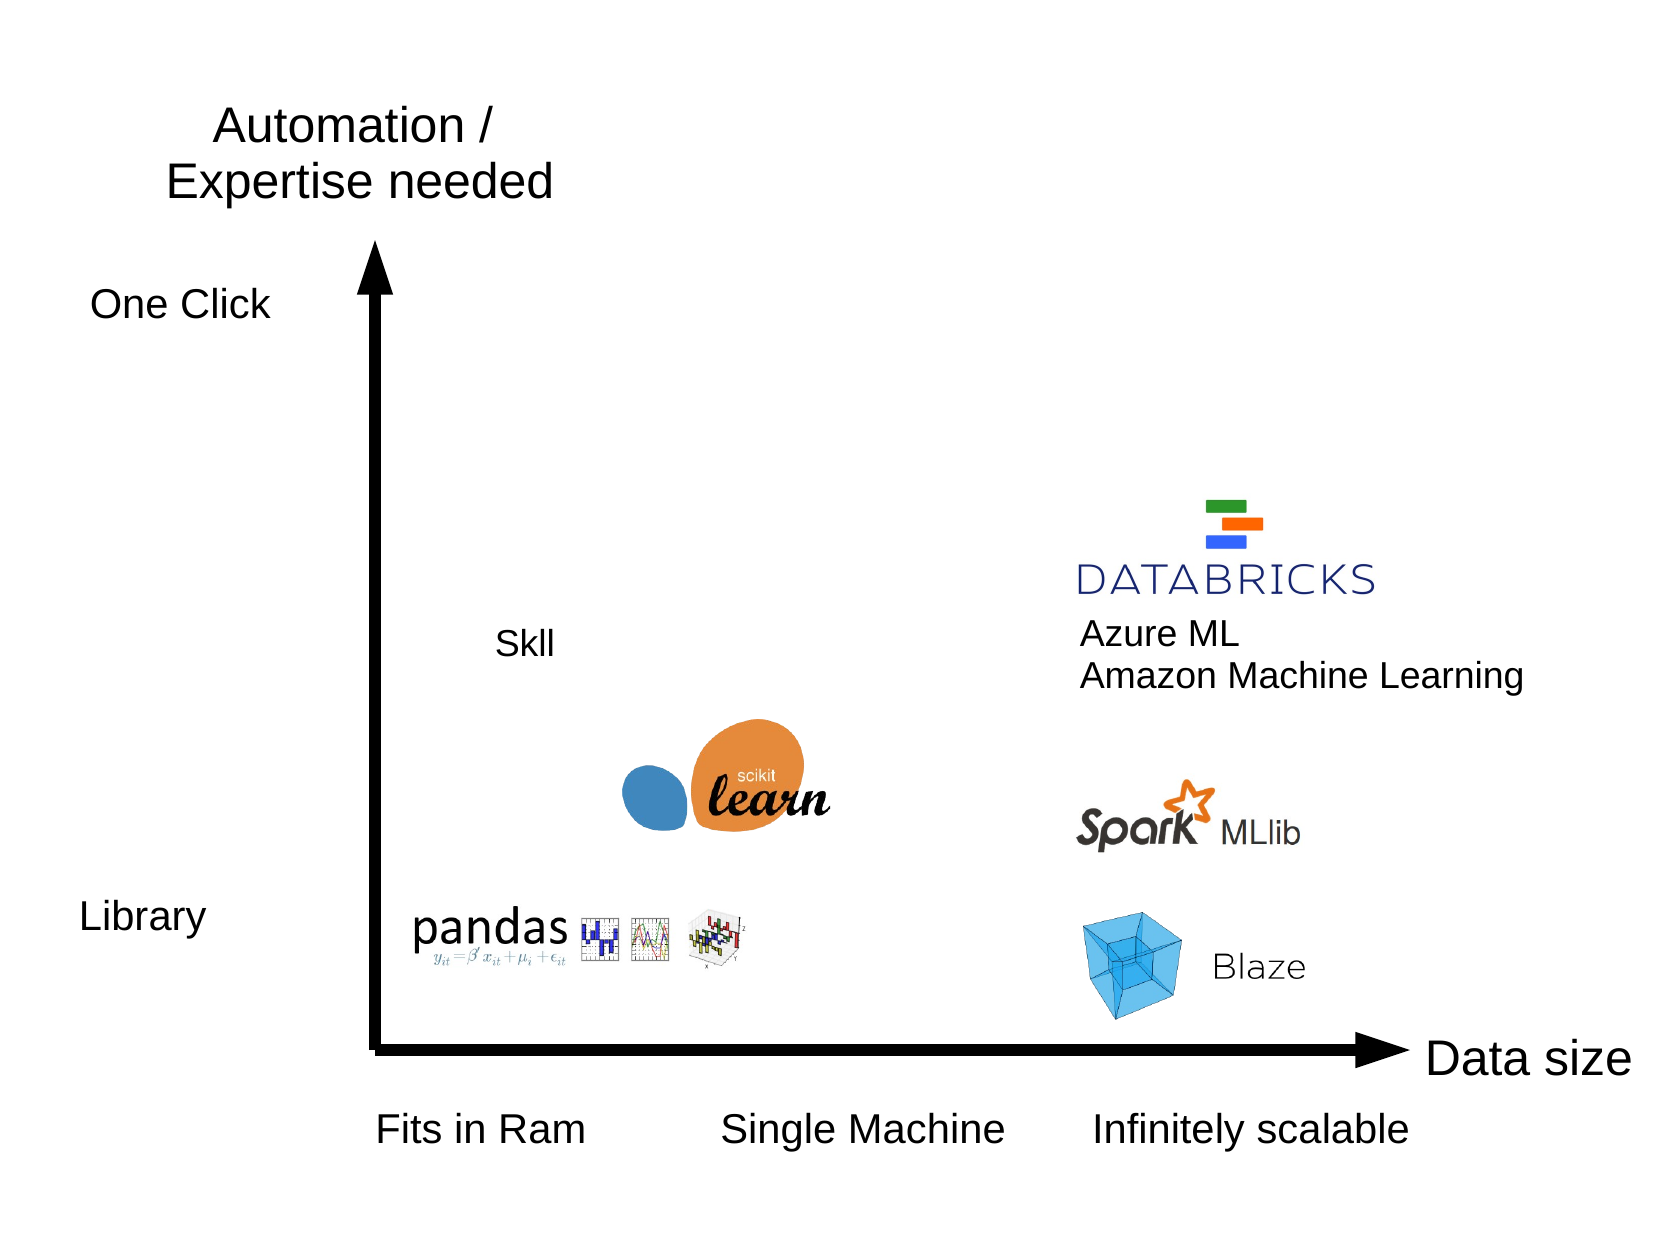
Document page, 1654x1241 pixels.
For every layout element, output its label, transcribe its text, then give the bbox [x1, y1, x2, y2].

picture [1065, 764, 1338, 866]
text_box Single Machine [705, 1098, 1051, 1161]
text_box Automation / Expertise needed [105, 90, 616, 226]
picture [396, 899, 766, 976]
text_box Infinitely scalable [1077, 1098, 1426, 1164]
picture [622, 719, 841, 856]
text_box Fits in Ram [360, 1098, 705, 1161]
text_box Data size [1410, 1023, 1653, 1095]
text_box Library [63, 885, 244, 947]
text_box One Click [75, 273, 286, 336]
picture [1065, 485, 1381, 604]
text_box Skll [480, 615, 571, 676]
text_box Azure ML Amazon Machine Learning [1065, 604, 1576, 788]
picture [1046, 896, 1381, 1036]
